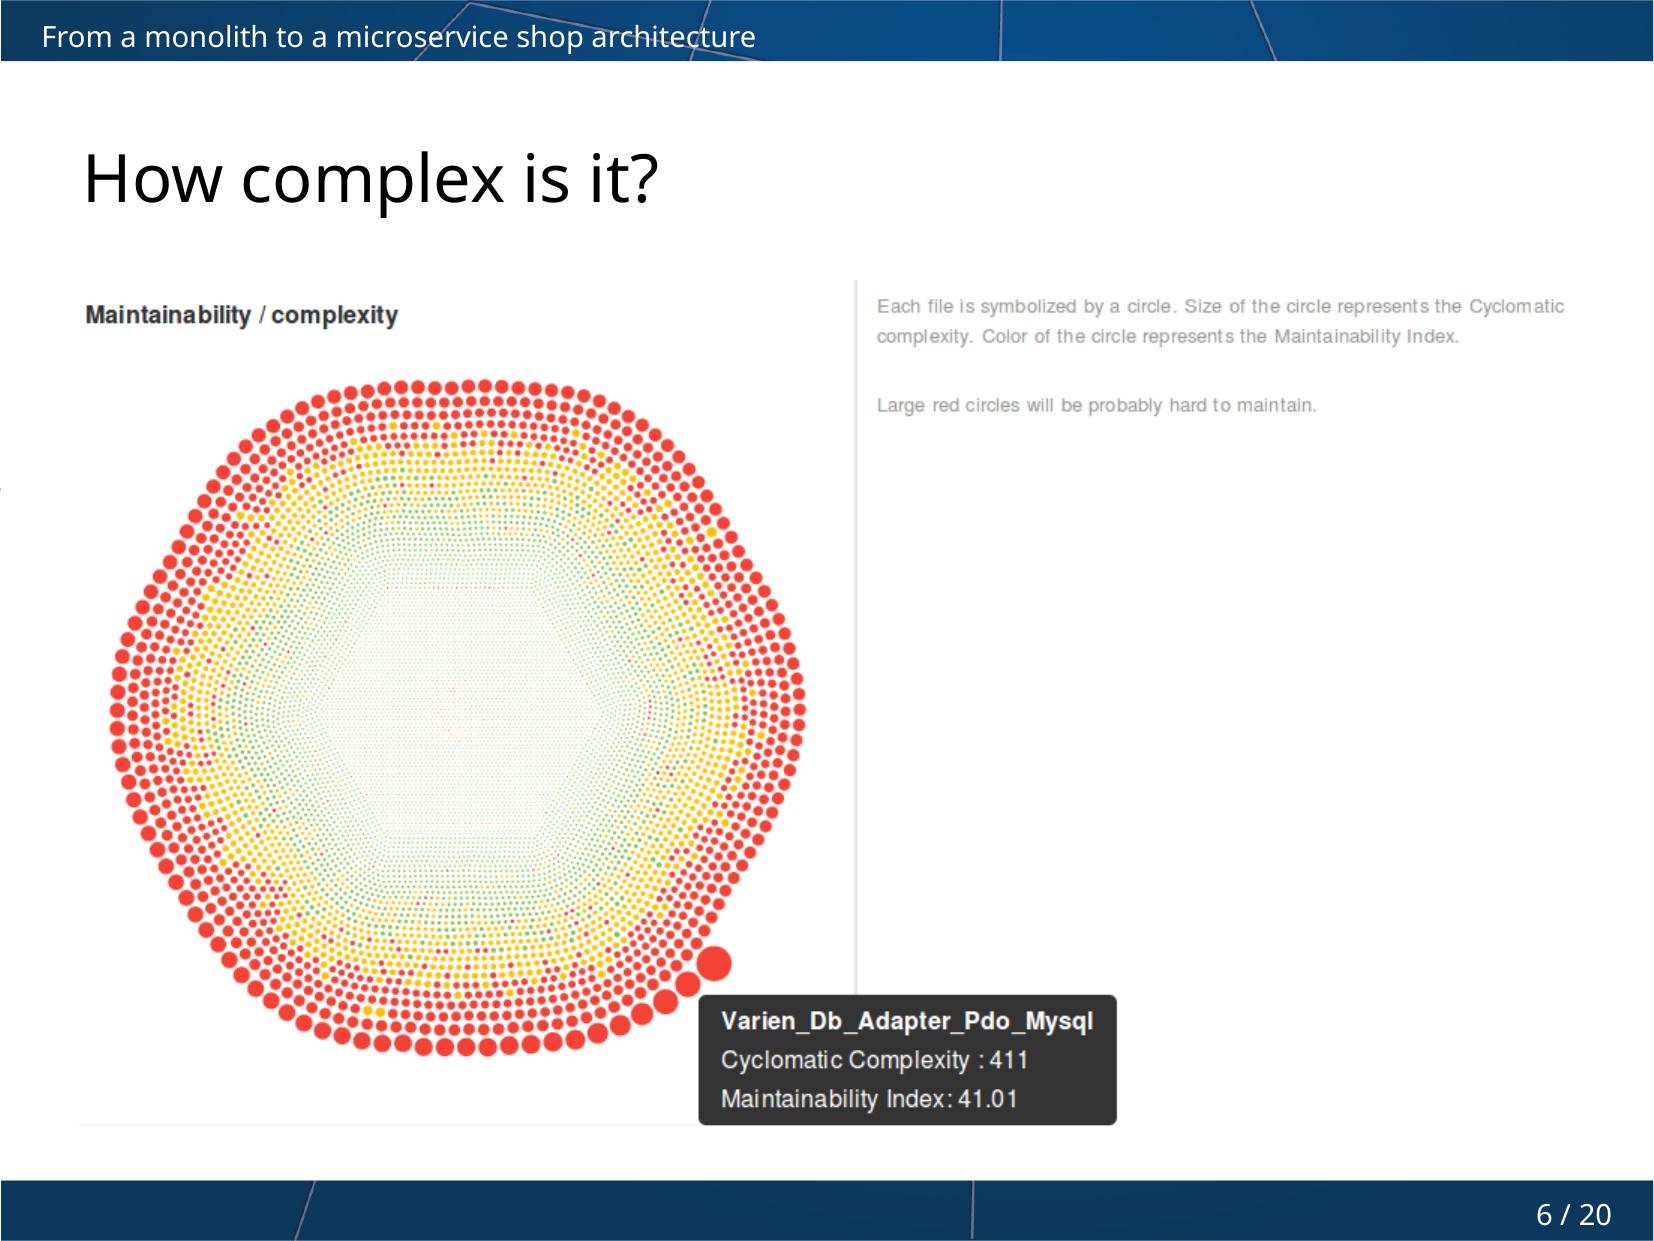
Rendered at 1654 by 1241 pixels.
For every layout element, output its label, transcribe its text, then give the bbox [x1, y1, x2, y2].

picture [0, 0, 1654, 1241]
title How complex is it? [23, 80, 1512, 273]
